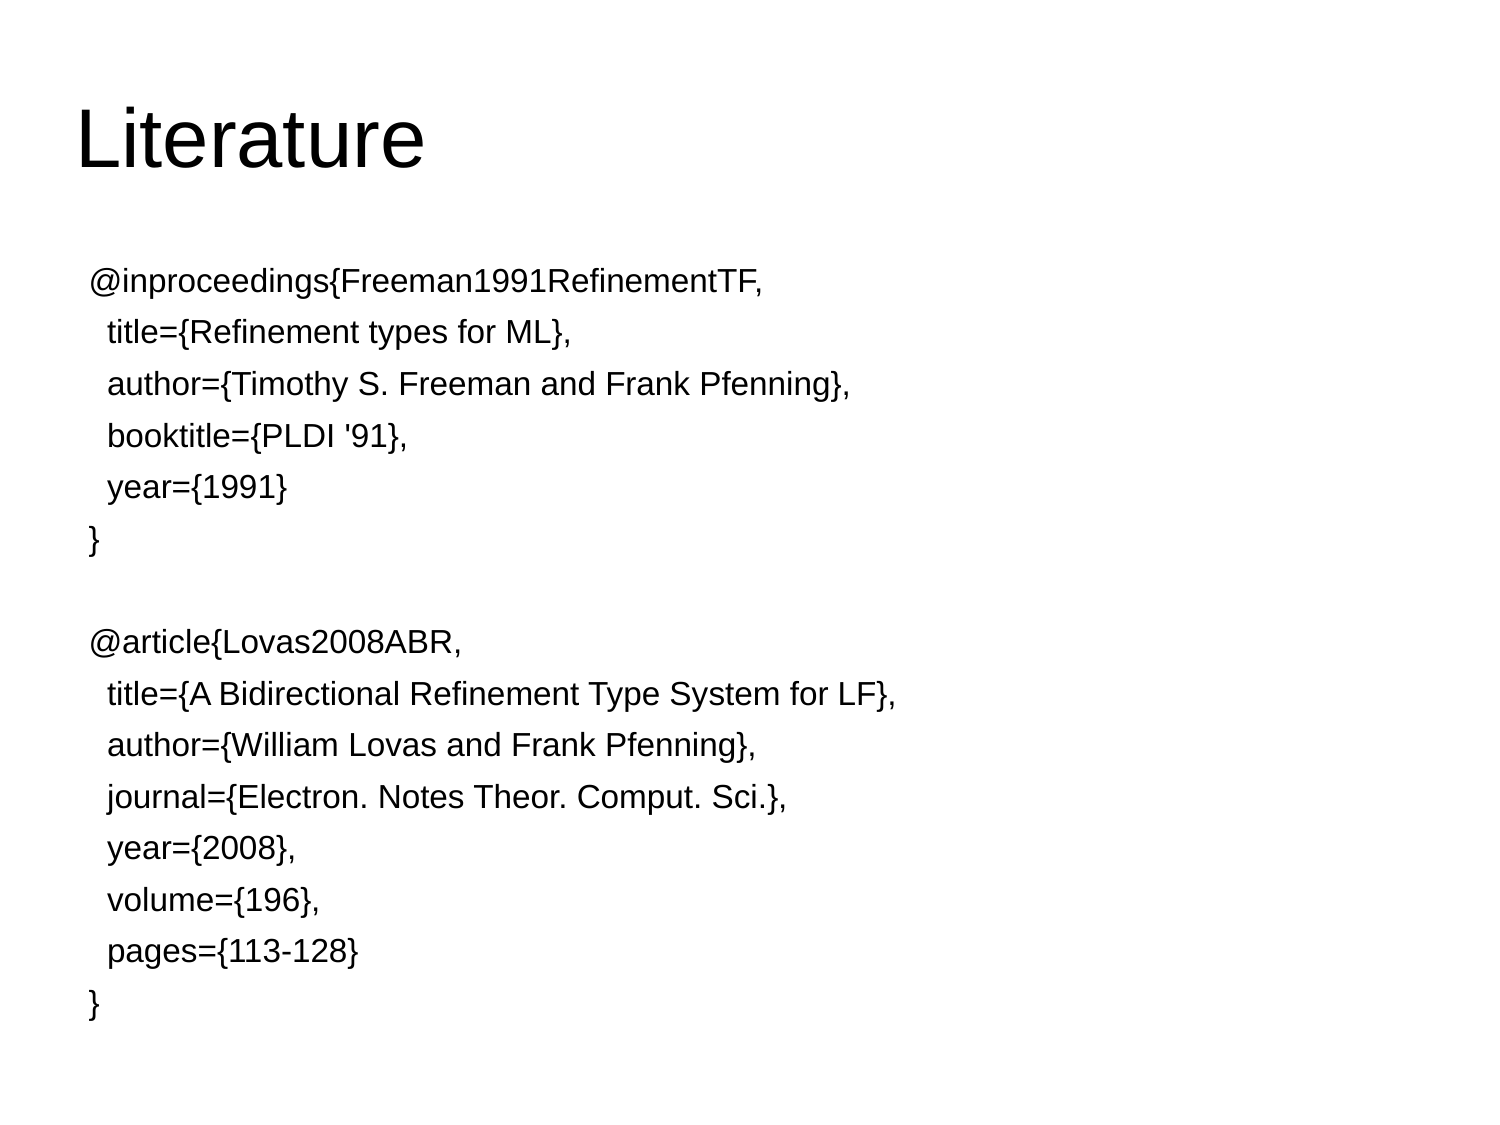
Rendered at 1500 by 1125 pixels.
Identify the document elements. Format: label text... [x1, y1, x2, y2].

title Literature [75, 45, 1426, 233]
list @inproceedings{Freeman1991RefinementTF, title={Refinement types for ML}, author={Timothy S. Freeman and Frank Pfenning}, booktitle={PLDI '91}, year={1991} } @article{Lovas2008ABR, title={A Bidirectional Refinement Type System for LF}, author={William Lovas and Frank Pfenning}, journal={Electron. Notes Theor. Comput. Sci.}, year={2008}, volume={196}, pages={113-128} } [88, 262, 1477, 1022]
